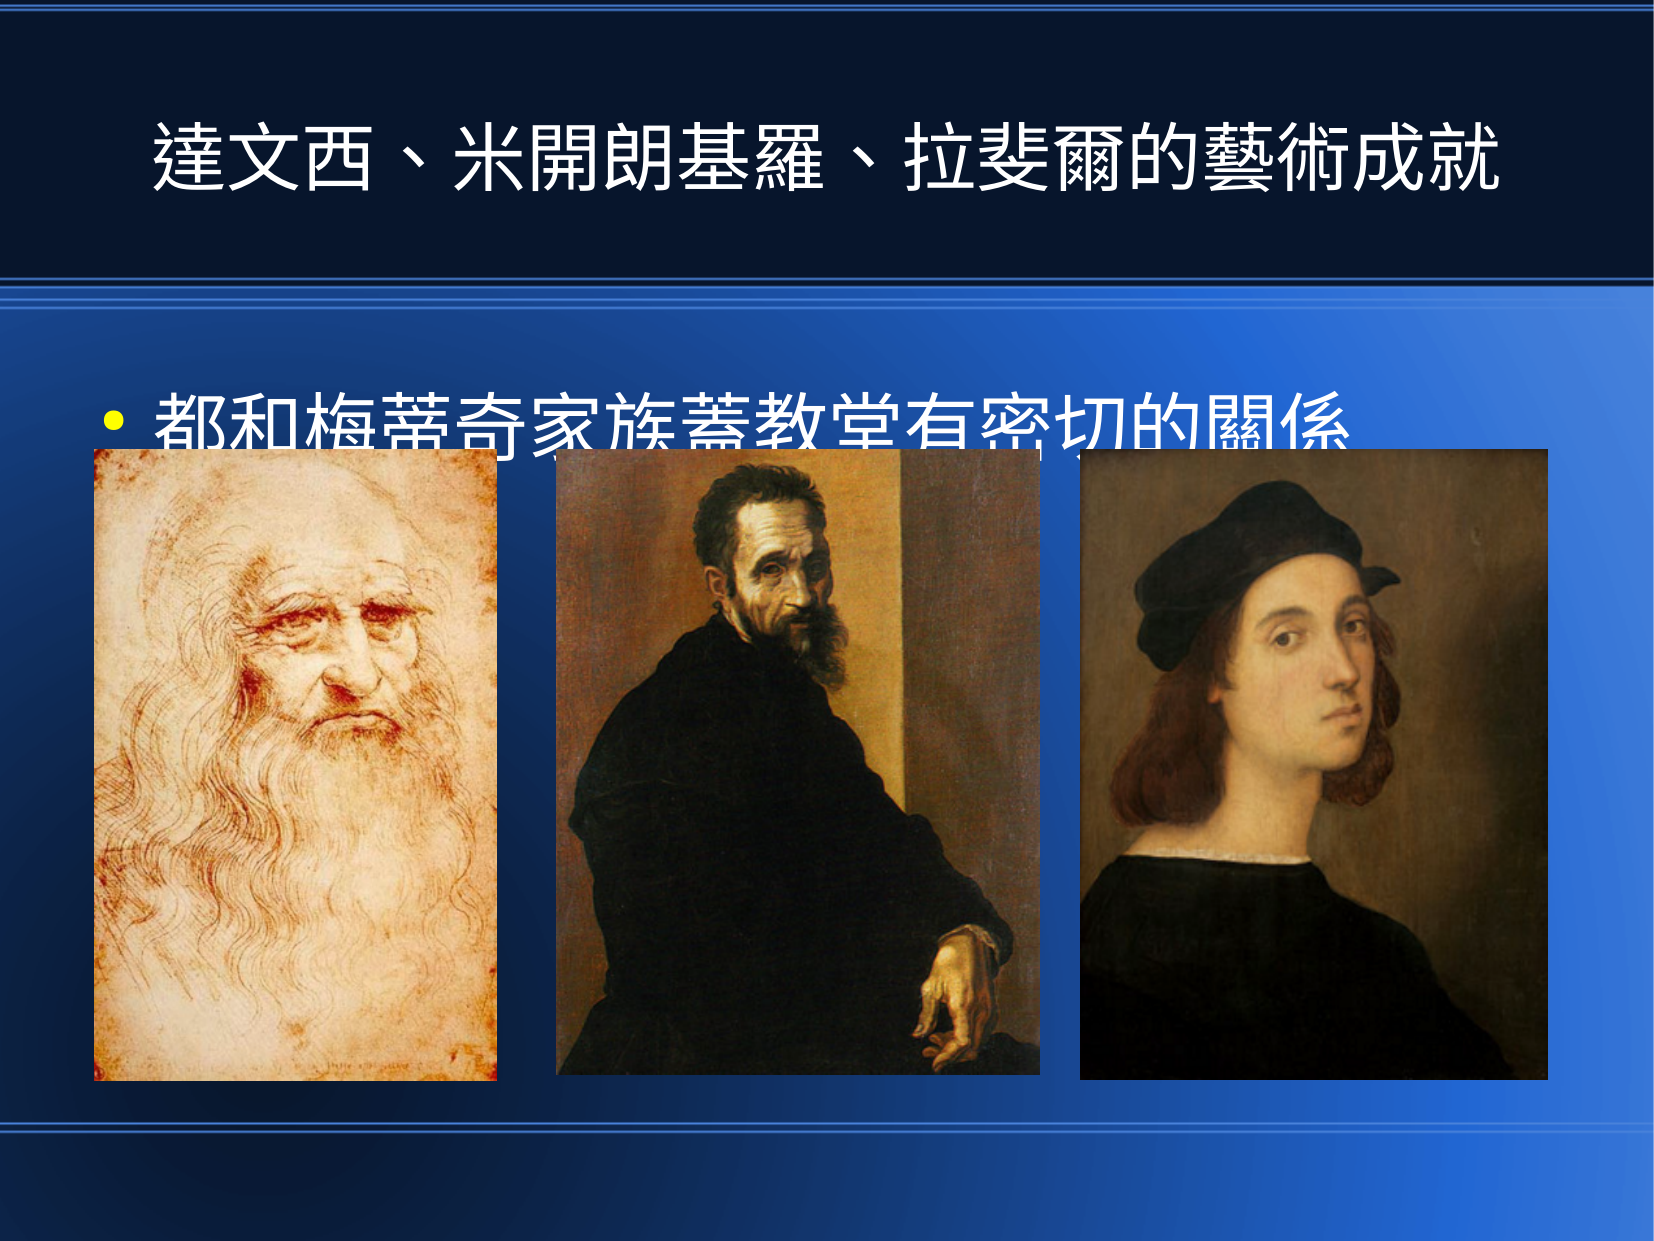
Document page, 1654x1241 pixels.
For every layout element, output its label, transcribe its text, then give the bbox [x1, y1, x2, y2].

picture [556, 449, 1040, 1075]
picture [0, 0, 1654, 1241]
picture [1080, 449, 1548, 1080]
picture [94, 449, 497, 1081]
list 都和梅蒂奇家族蓋教堂有密切的關係 [82, 313, 1571, 1241]
title 達文西、米開朗基羅、拉斐爾的藝術成就 [82, 49, 1571, 257]
